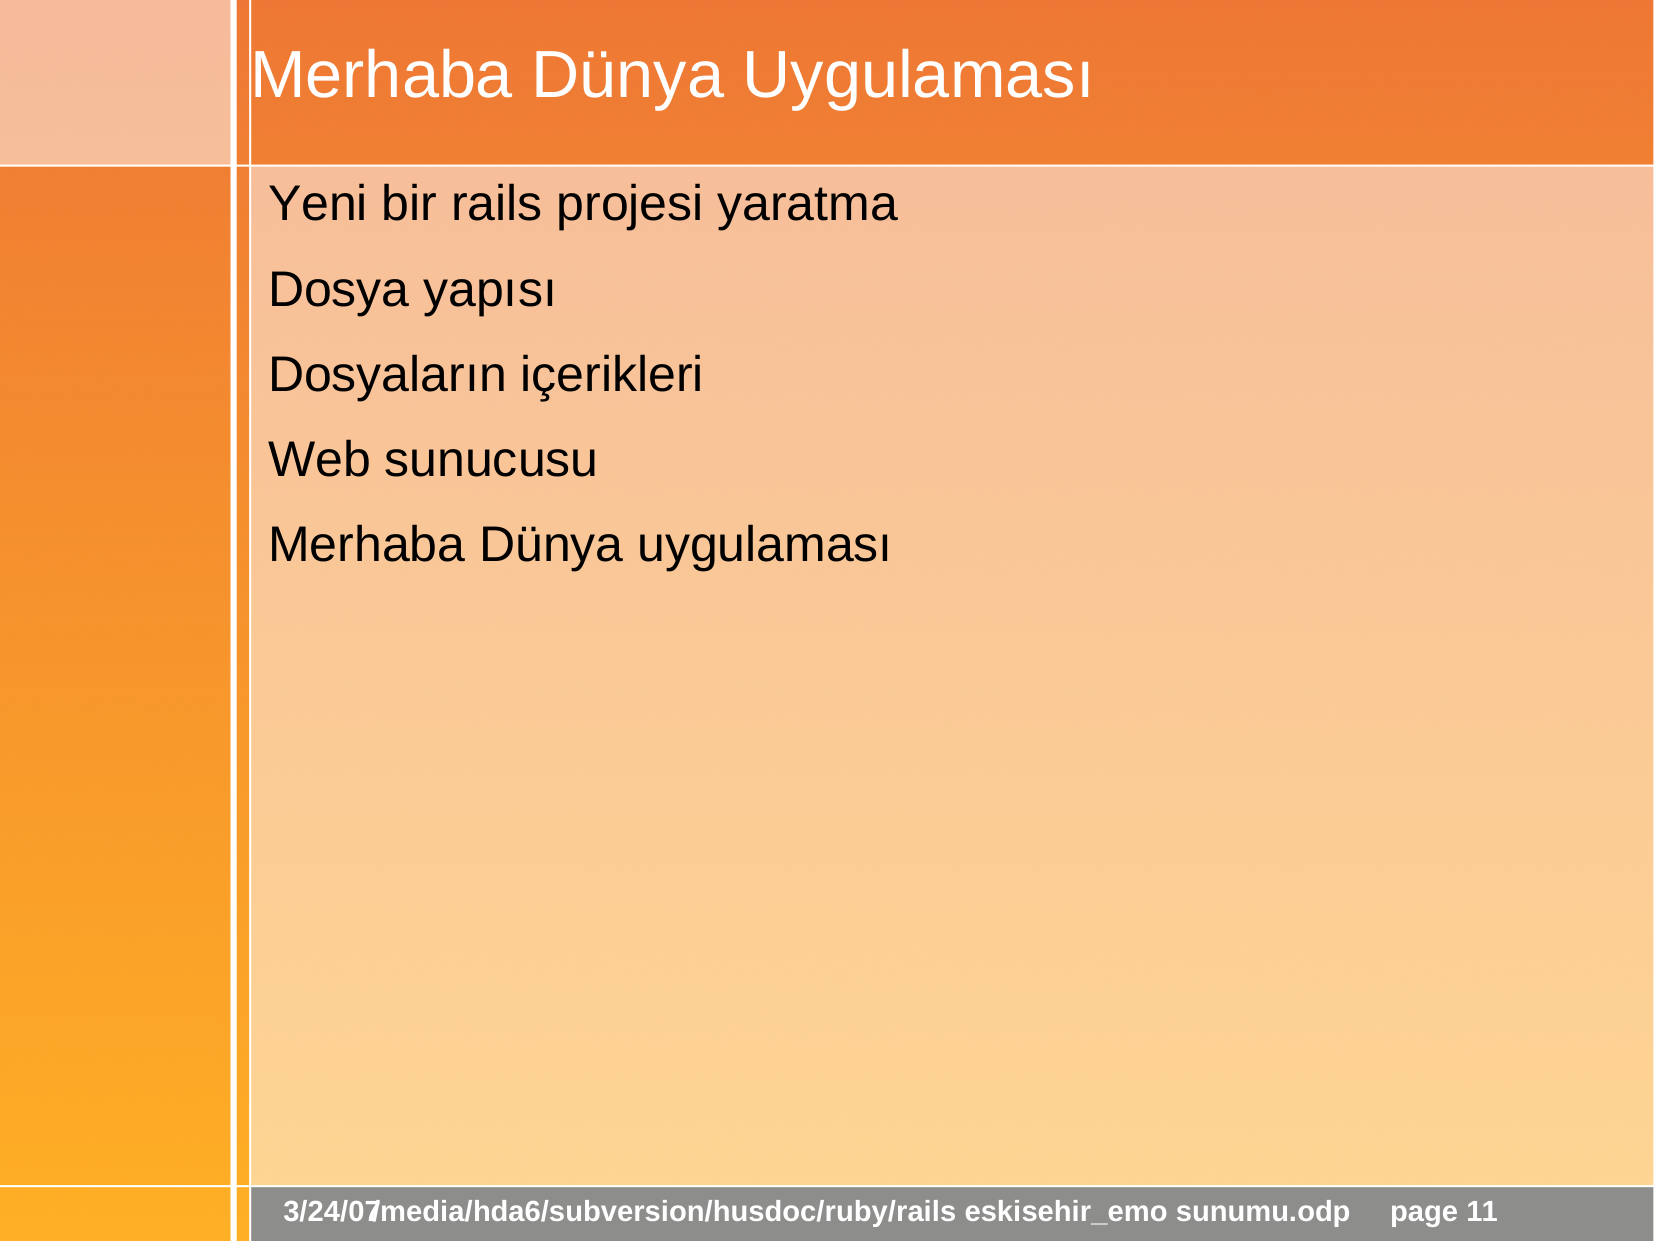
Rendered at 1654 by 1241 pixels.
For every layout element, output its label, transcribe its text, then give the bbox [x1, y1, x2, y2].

picture [0, 0, 1654, 1241]
title Merhaba Dünya Uygulaması [250, 11, 1477, 137]
list Yeni bir rails projesi yaratma Dosya yapısı Dosyaların içerikleri Web sunucusu Merhaba Dünya uygulaması [250, 175, 1477, 1051]
